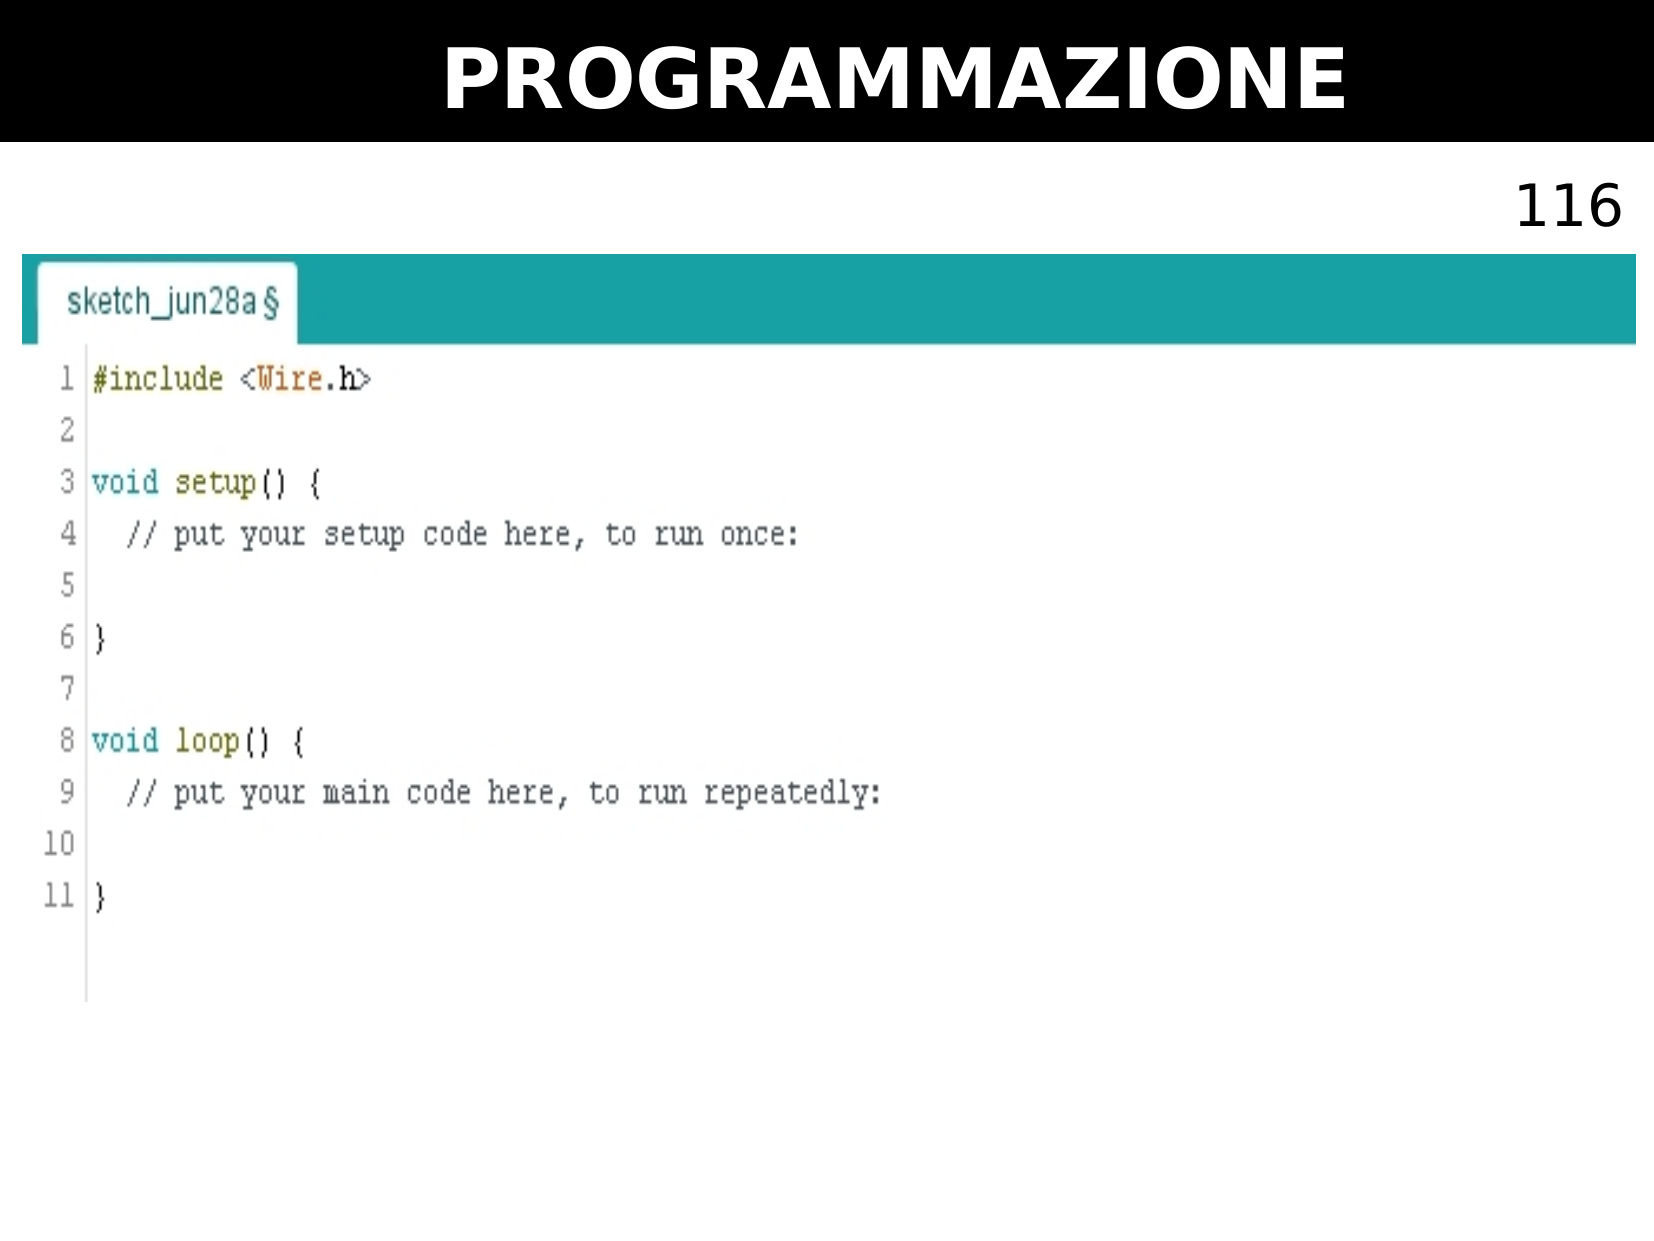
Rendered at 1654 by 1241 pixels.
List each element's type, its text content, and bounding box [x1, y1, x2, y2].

text_box [0, 0, 1654, 142]
text_box 116 [1498, 165, 1640, 249]
picture [22, 254, 1636, 1002]
text_box PROGRAMMAZIONE [425, 23, 1366, 136]
